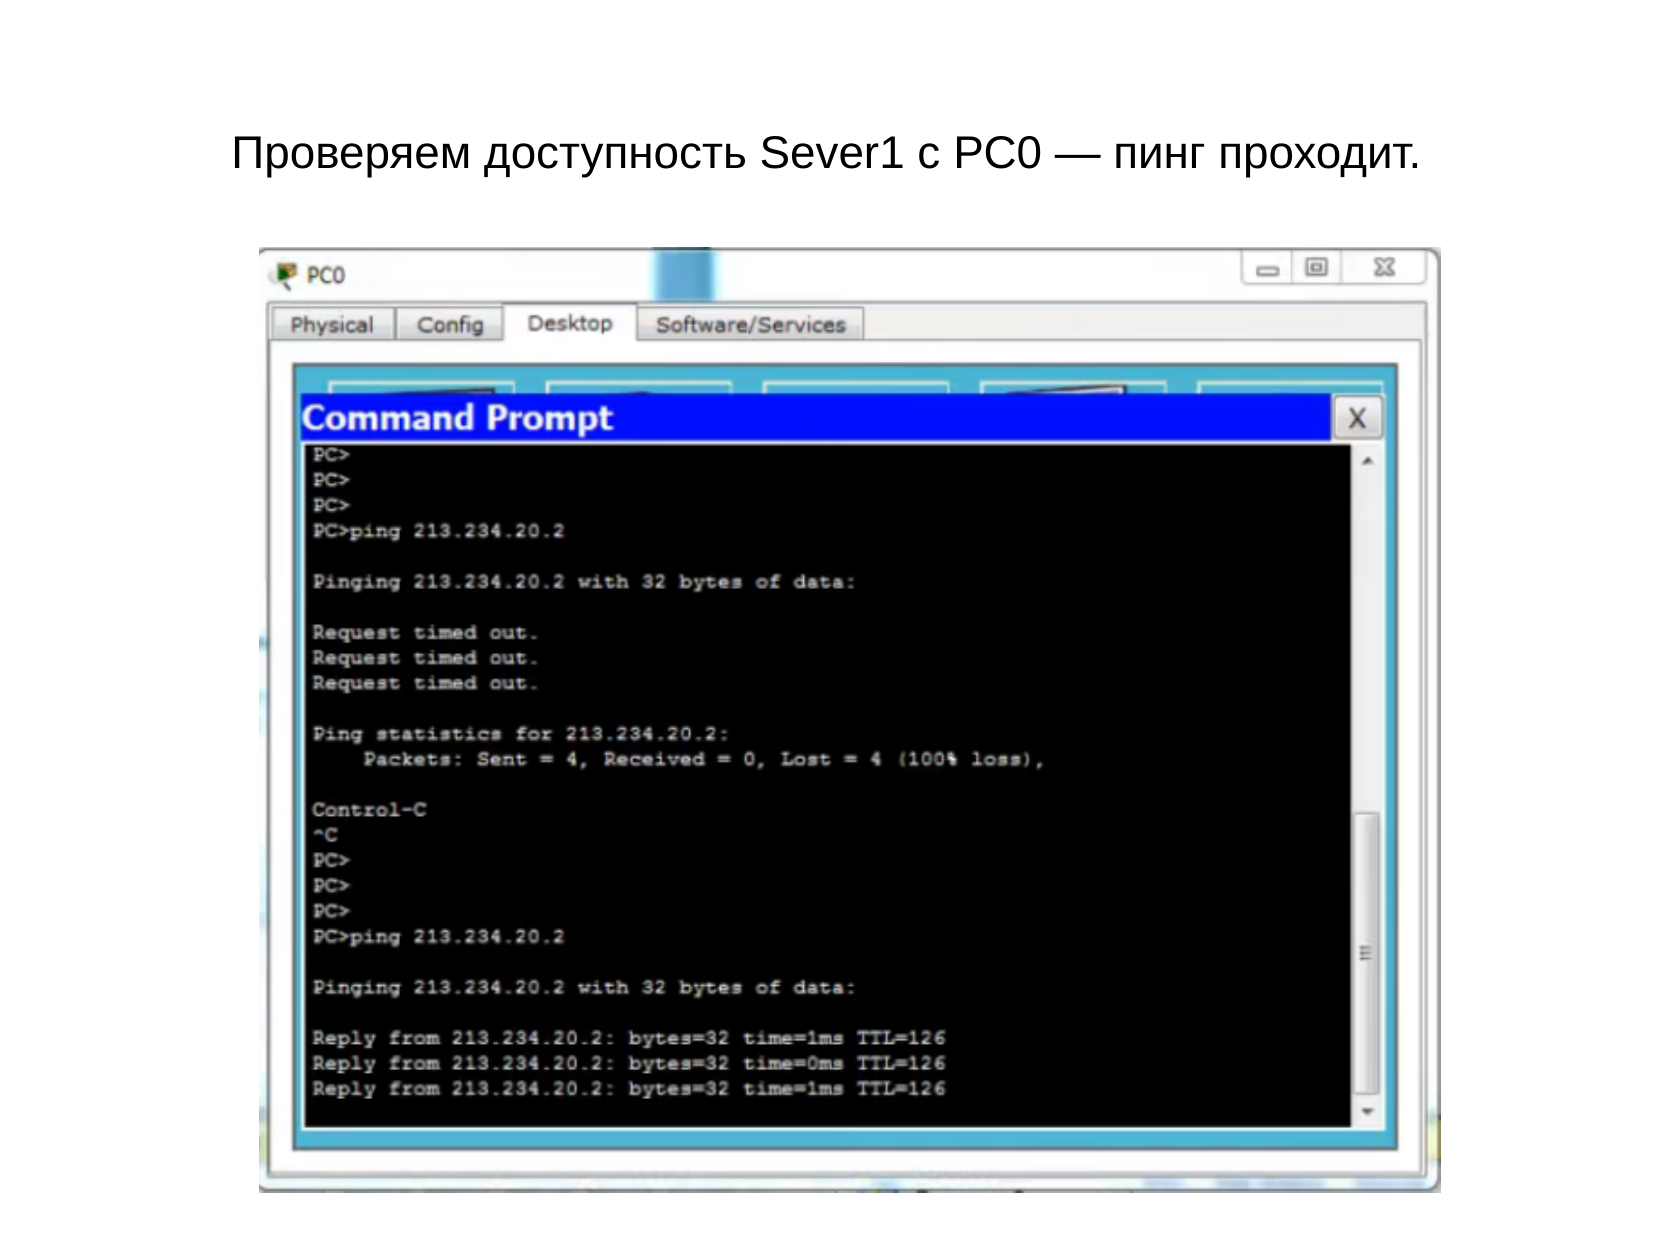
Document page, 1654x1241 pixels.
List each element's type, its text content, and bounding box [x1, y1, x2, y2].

picture [259, 247, 1441, 1193]
title Проверяем доступность Sever1 с PC0 — пинг проходит. [82, 49, 1571, 257]
